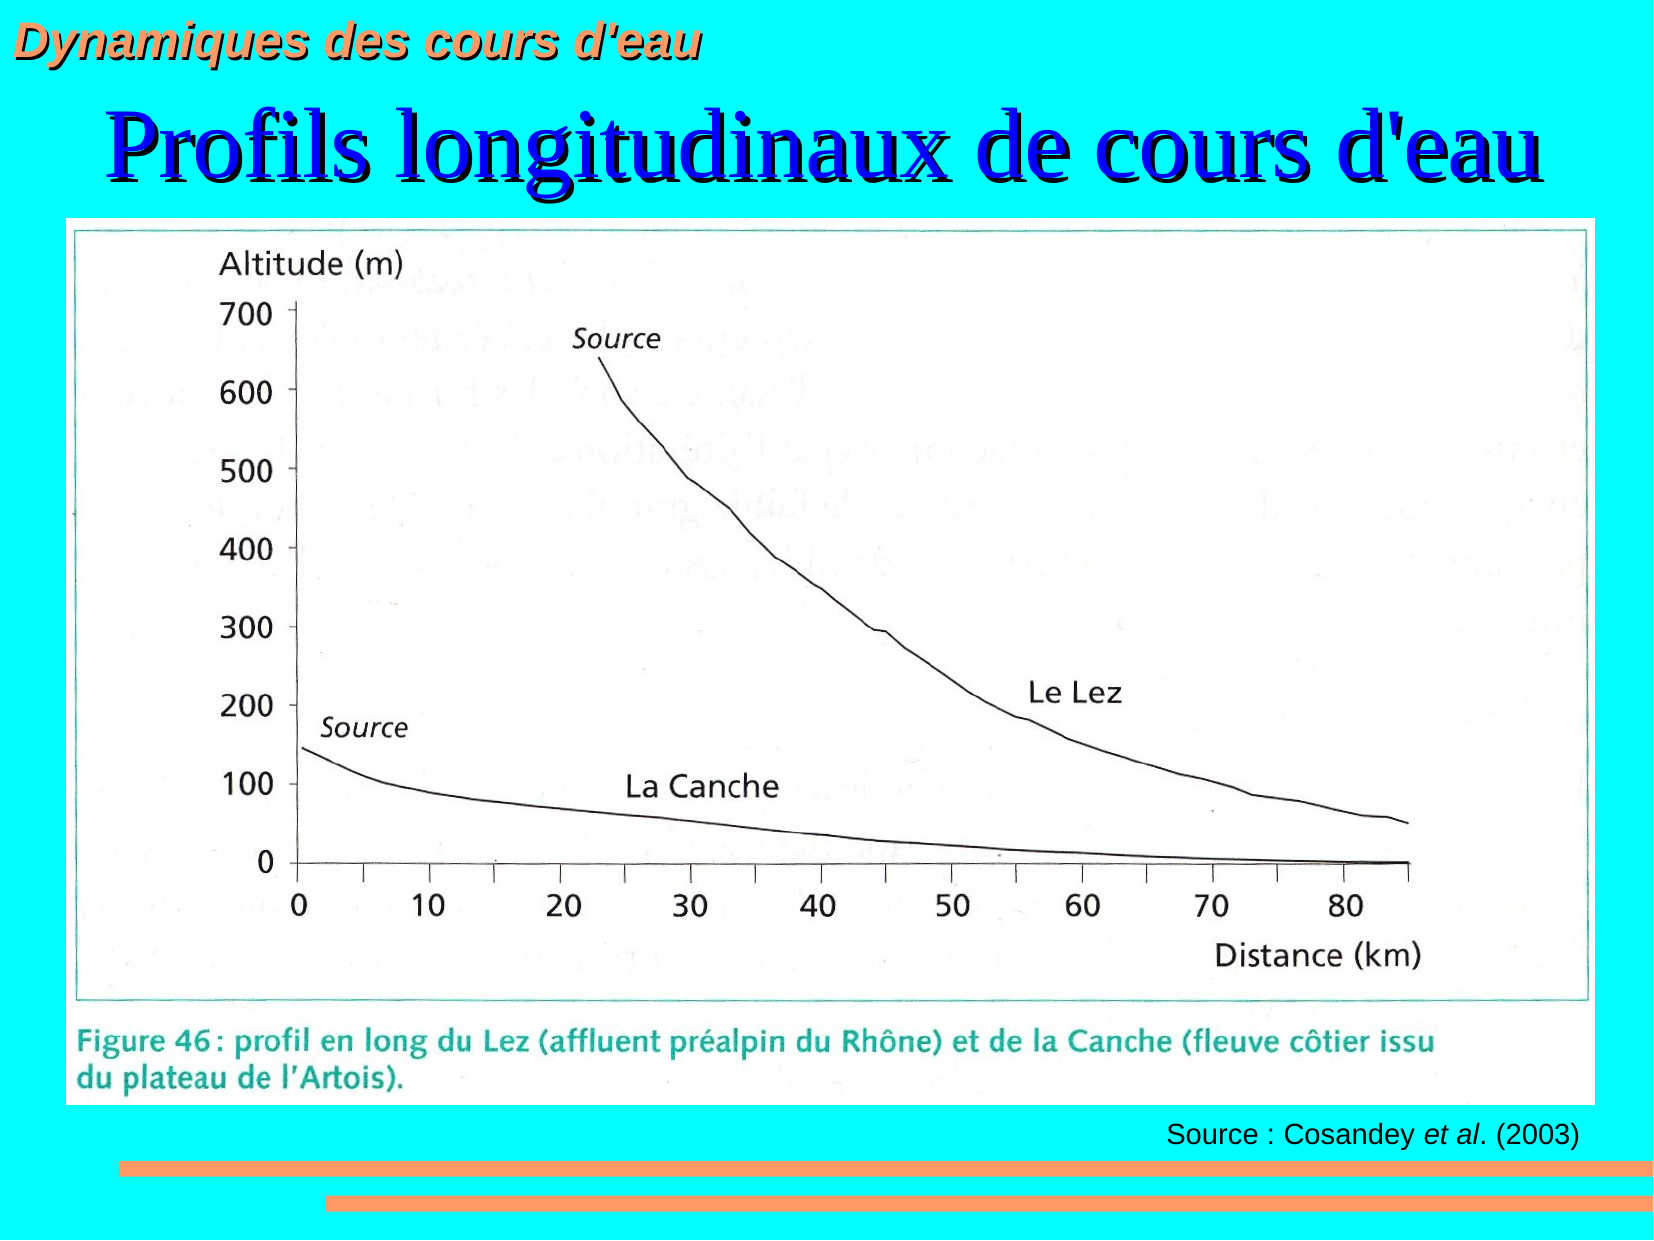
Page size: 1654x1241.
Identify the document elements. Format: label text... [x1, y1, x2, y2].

text_box Profils longitudinaux de cours d'eau [88, 81, 1559, 207]
picture [66, 218, 1595, 1105]
title Dynamiques des cours d'eau [5, 4, 709, 77]
text_box Source : Cosandey et al. (2003) [1151, 1110, 1595, 1158]
